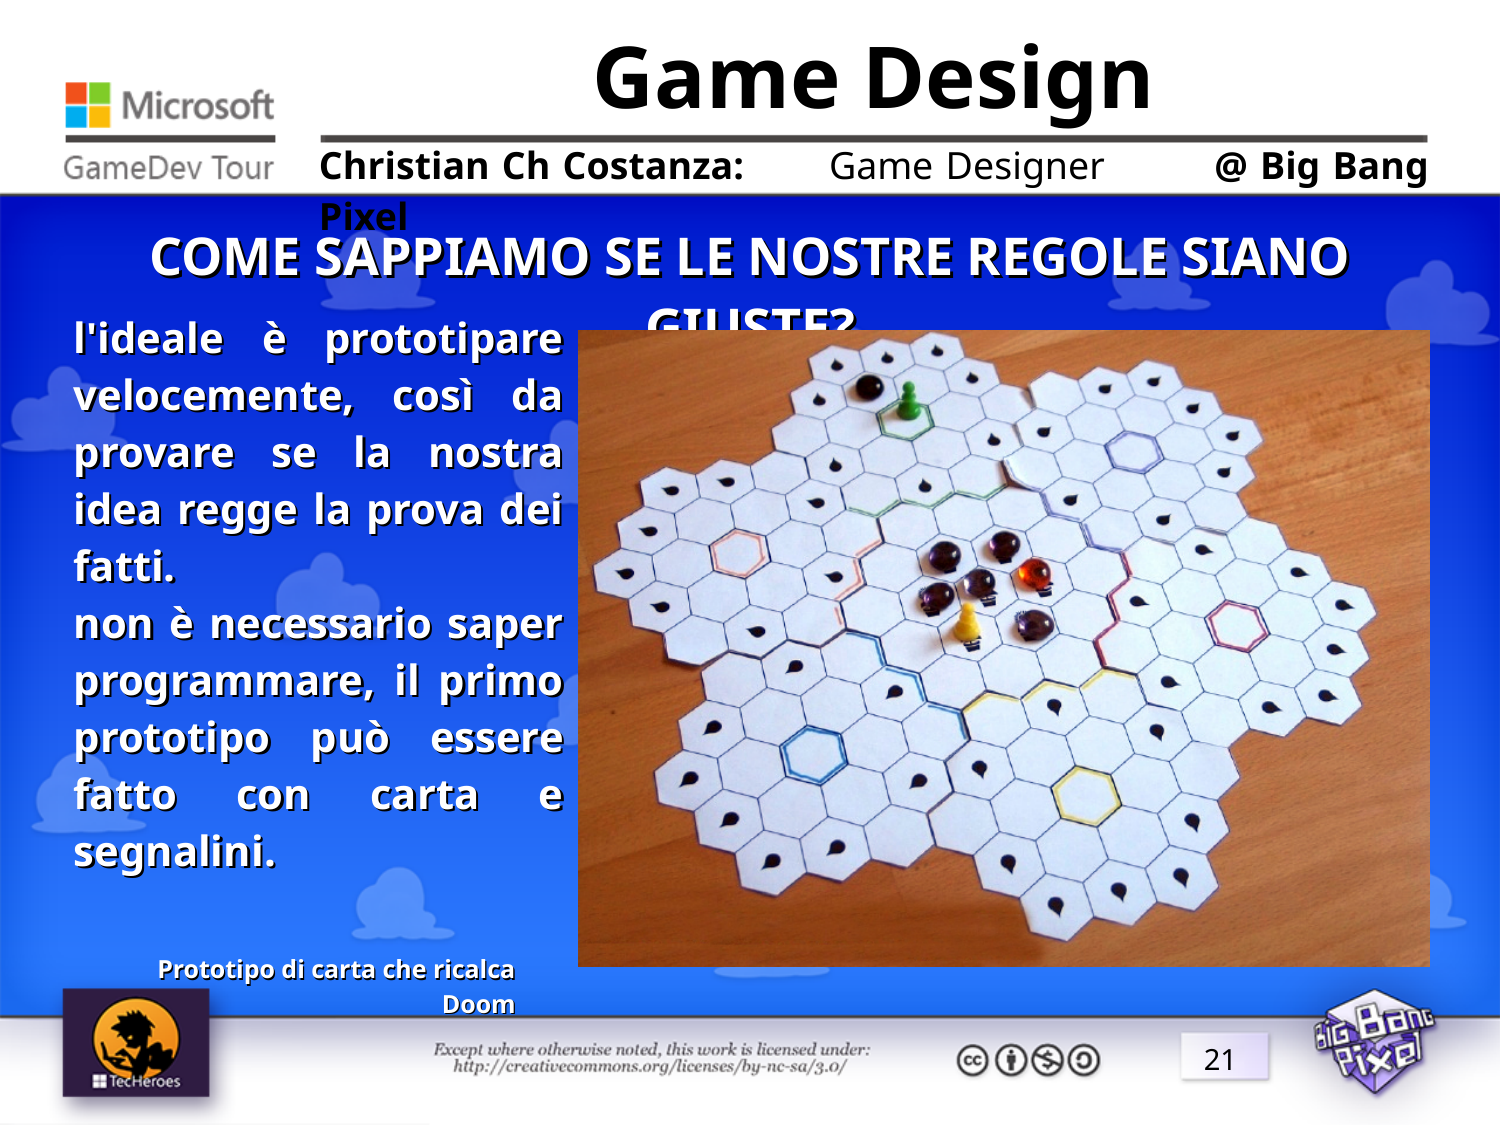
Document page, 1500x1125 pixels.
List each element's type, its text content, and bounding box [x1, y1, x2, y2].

text_box COME SAPPIAMO SE LE NOSTRE REGOLE SIANO GIUSTE? [35, 212, 1465, 985]
picture [0, 0, 1500, 1125]
text_box Christian Ch Costanza: Game Designer @ Big Bang Pixel [318, 124, 1430, 212]
text_box <numero> [1110, 1033, 1252, 1117]
text_box Prototipo di carta che ricalca Doom [64, 944, 531, 999]
text_box Game Design [319, 9, 1430, 142]
text_box l'ideale è prototipare velocemente, così da provare se la nostra idea regge la prova dei fatti. non è necessario saper programmare, il primo prototipo può essere fatto con carta e segnalini. [59, 301, 579, 944]
